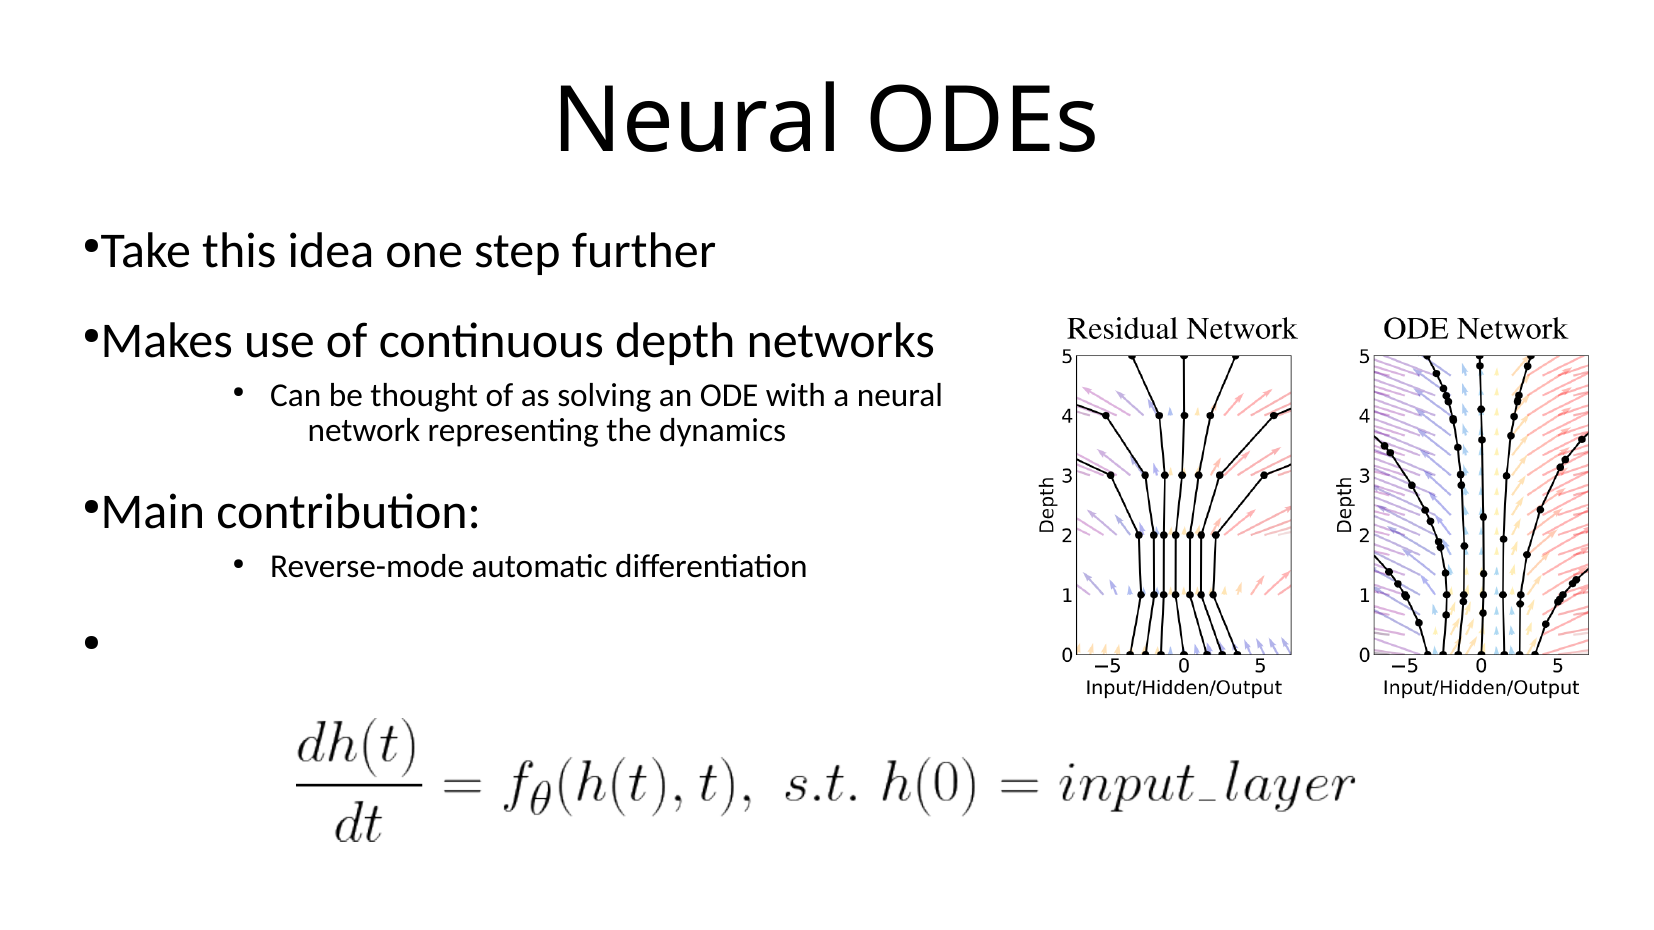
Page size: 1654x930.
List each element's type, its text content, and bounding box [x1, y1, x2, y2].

picture [1025, 300, 1621, 712]
title Neural ODEs [82, 37, 1571, 193]
list Take this idea one step further Makes use of continuous depth networks Can be thought of as solving an ODE with a neural network representing the dynamics Main contribution: Reverse-mode automatic differentiation [82, 217, 1026, 683]
picture [296, 718, 1357, 842]
